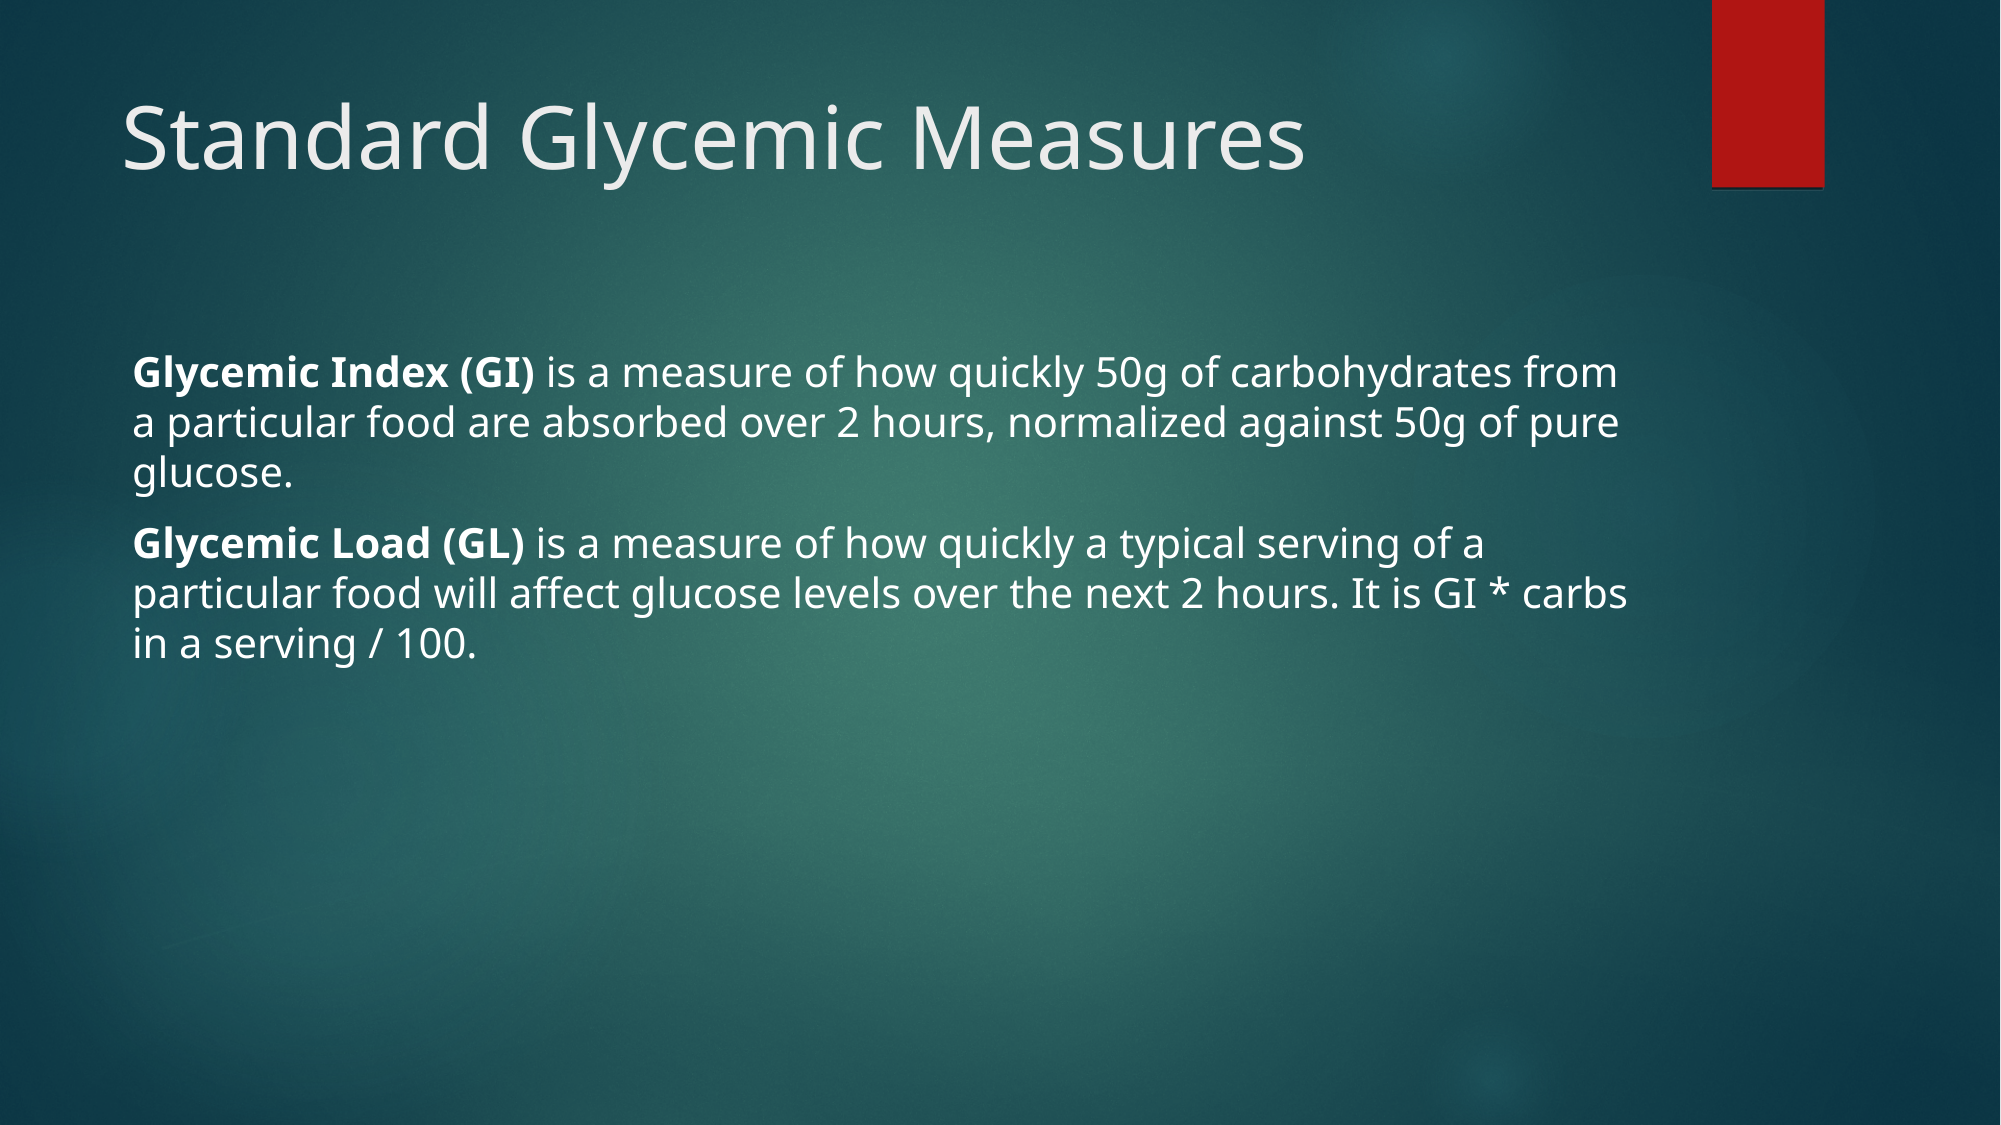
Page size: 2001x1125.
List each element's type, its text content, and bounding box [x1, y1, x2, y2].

title Standard Glycemic Measures [106, 74, 1649, 304]
list Glycemic Index (GI) is a measure of how quickly 50g of carbohydrates from a particular food are absorbed over 2 hours, normalized against 50g of pure glucose. Glycemic Load (GL) is a measure of how quickly a typical serving of a particular food will affect glucose levels over the next 2 hours. It is GI * carbs in a serving / 100. [117, 267, 1649, 1025]
picture [0, 0, 2001, 1125]
